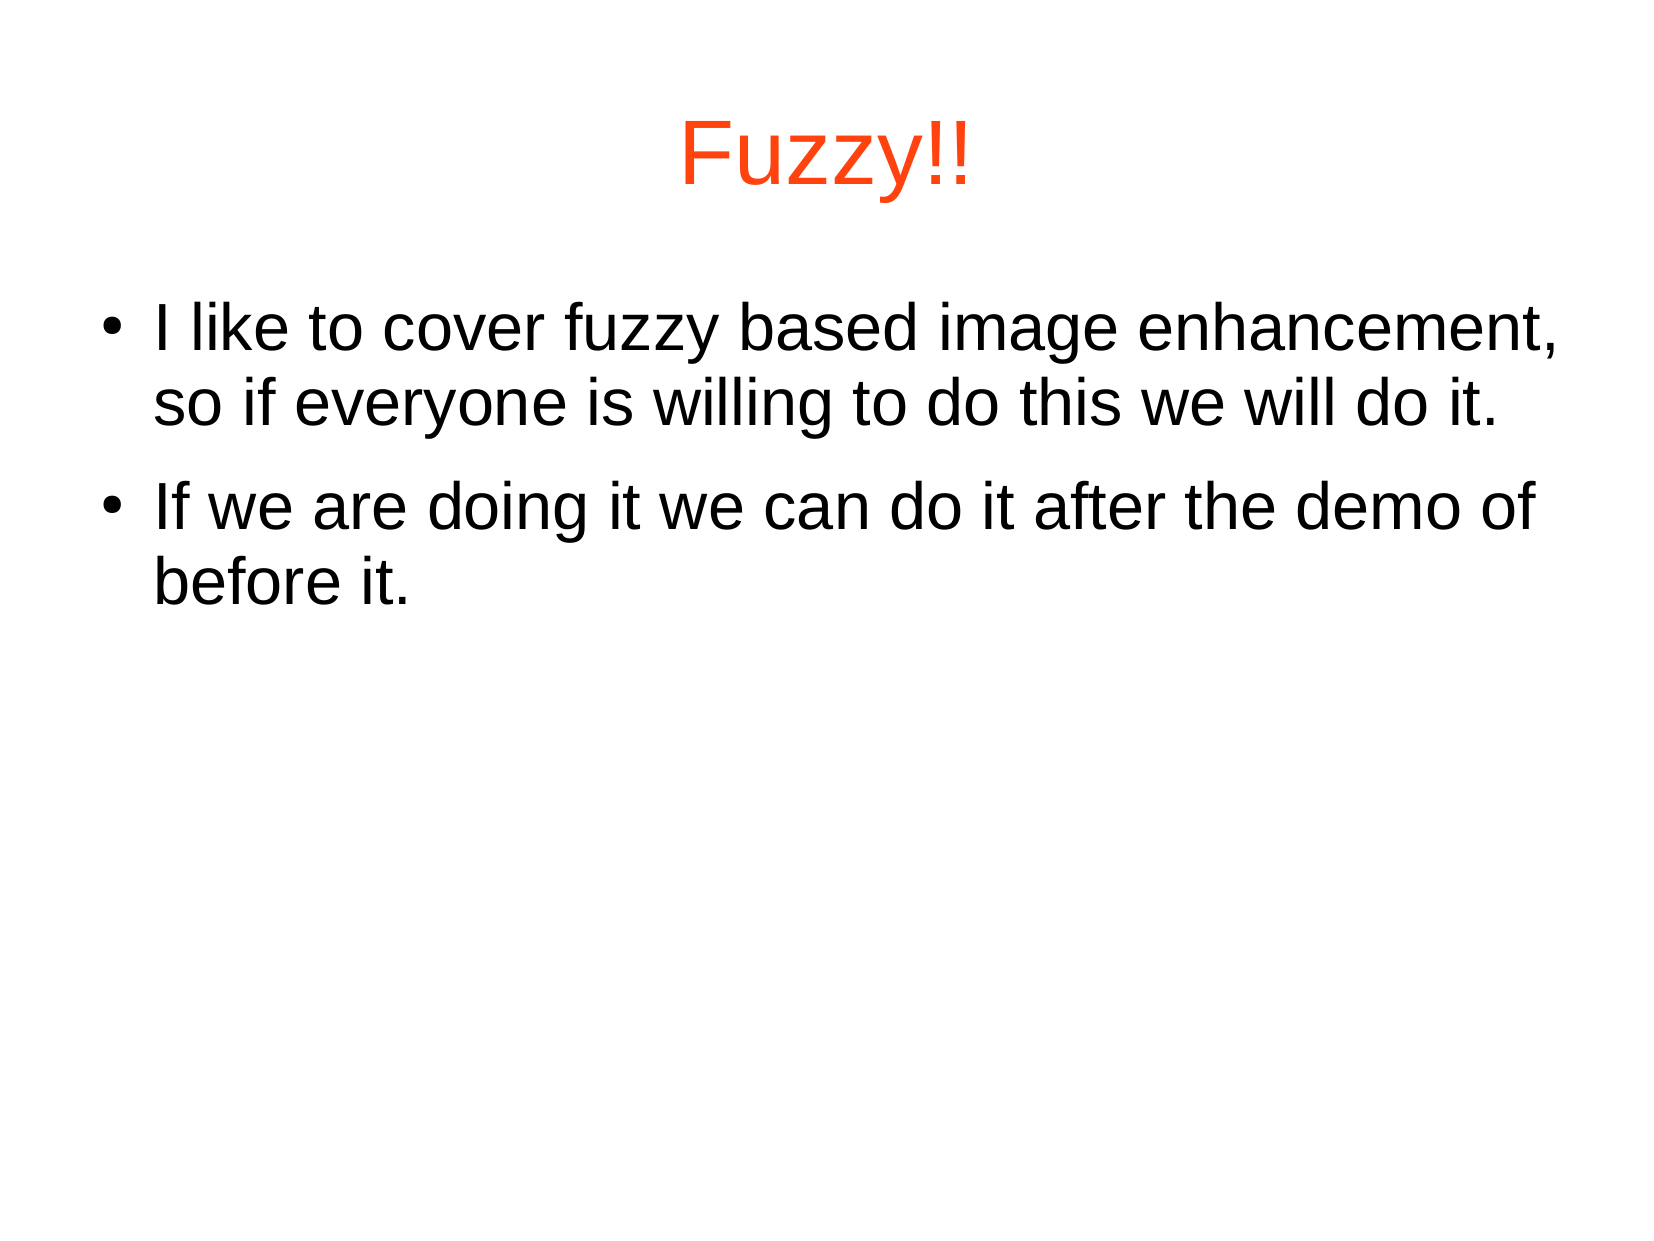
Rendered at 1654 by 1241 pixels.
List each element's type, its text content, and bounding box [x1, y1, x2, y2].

title Fuzzy!! [82, 49, 1571, 257]
list I like to cover fuzzy based image enhancement, so if everyone is willing to do this we will do it. If we are doing it we can do it after the demo of before it. [82, 290, 1571, 1010]
